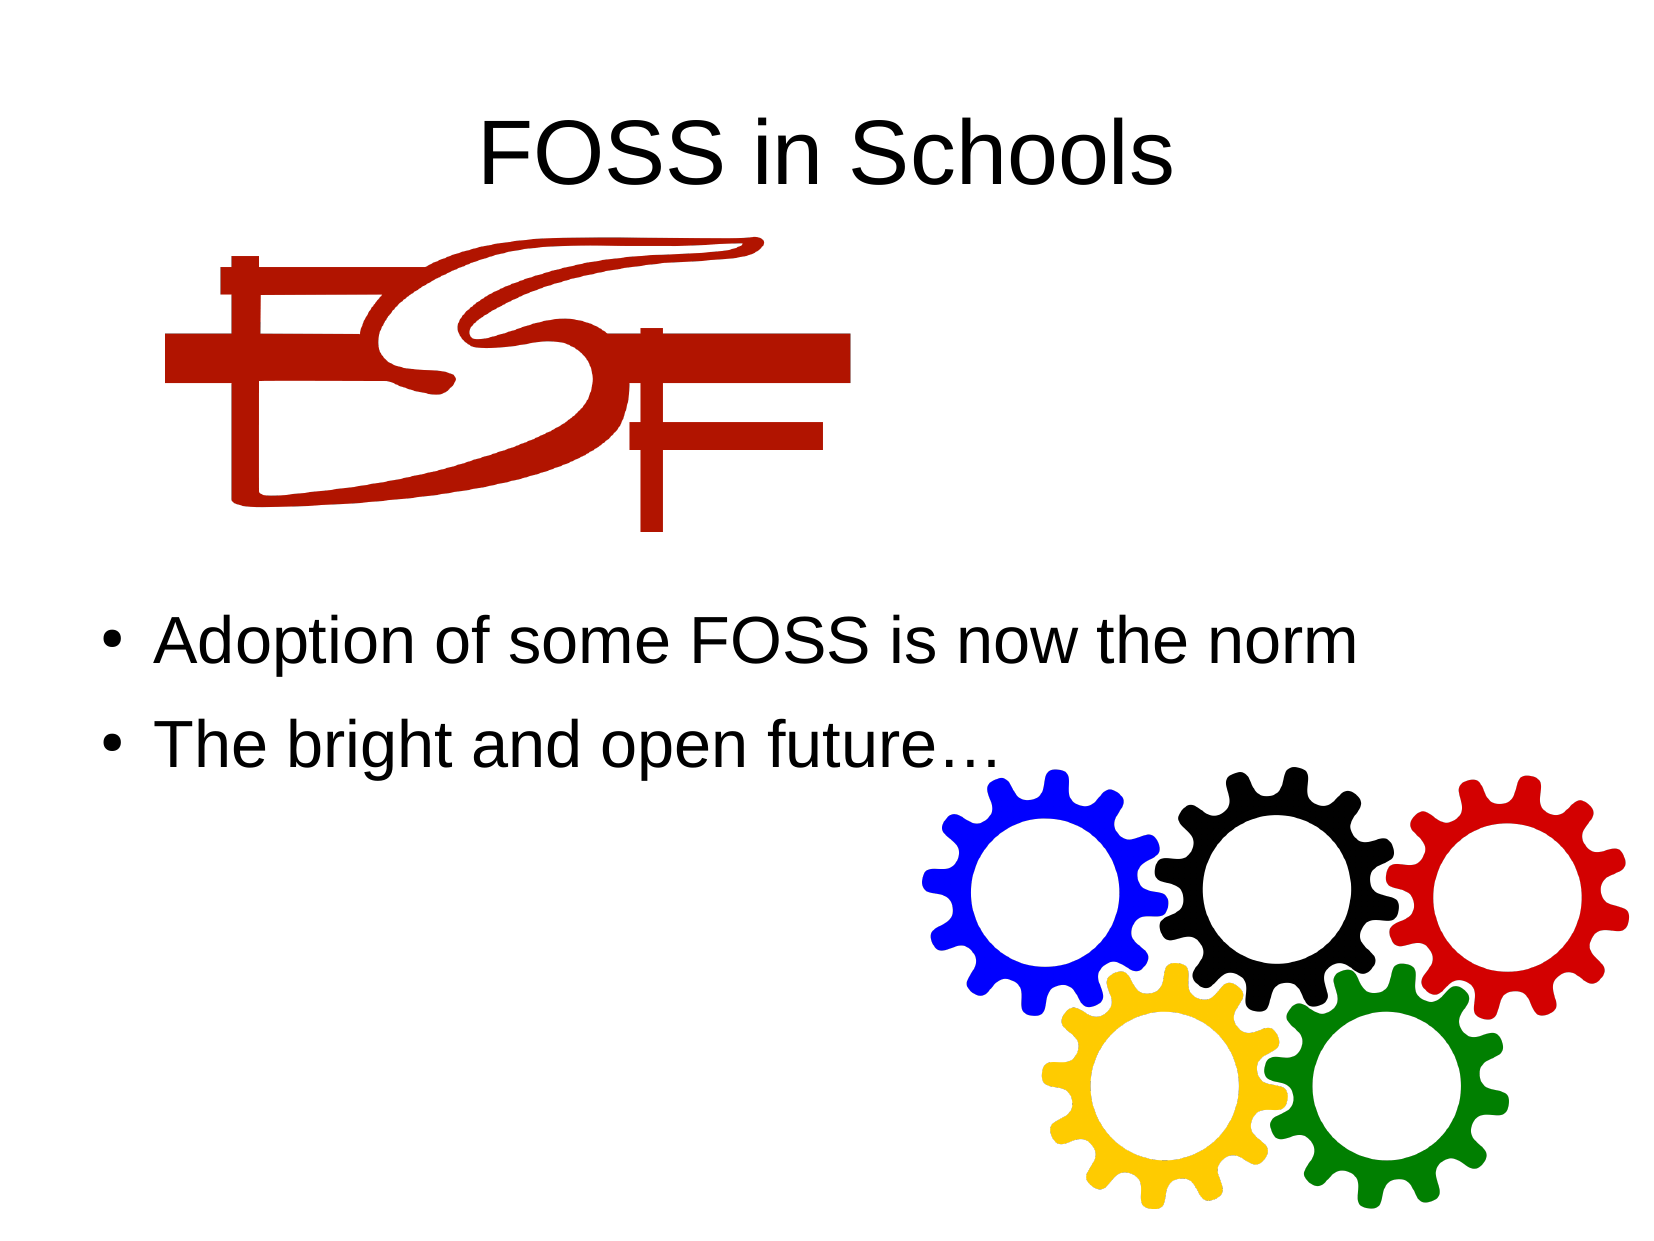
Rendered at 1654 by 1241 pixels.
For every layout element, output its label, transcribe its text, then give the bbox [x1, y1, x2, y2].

picture [922, 767, 1630, 1209]
list Adoption of some FOSS is now the norm The bright and open future… [82, 290, 1571, 1010]
title FOSS in Schools [82, 49, 1571, 257]
picture [165, 234, 851, 532]
